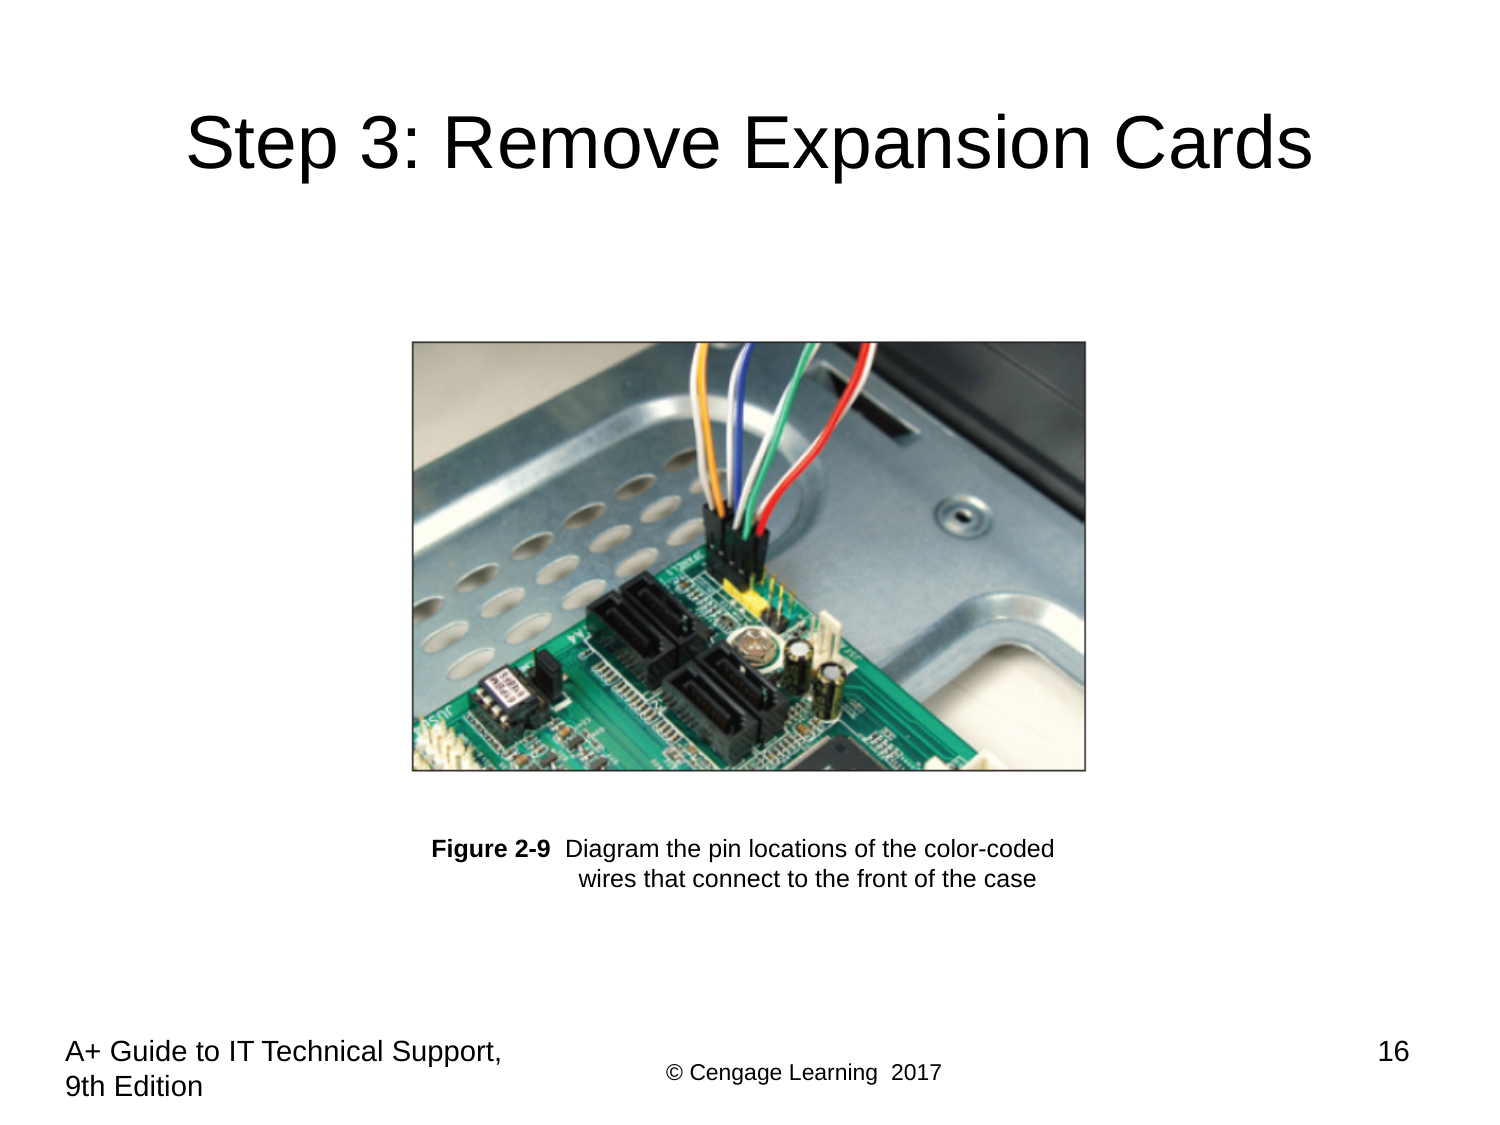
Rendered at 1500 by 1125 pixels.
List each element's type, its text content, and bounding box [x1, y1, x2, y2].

text_box Figure 2-9 Diagram the pin locations of the color-coded wires that connect to the front of the case [416, 825, 1079, 900]
footer A+ Guide to IT Technical Support, 9th Edition [50, 1025, 550, 1104]
slide_number <number> [1074, 1024, 1425, 1103]
picture [406, 337, 1094, 779]
title Step 3: Remove Expansion Cards [75, 45, 1425, 233]
